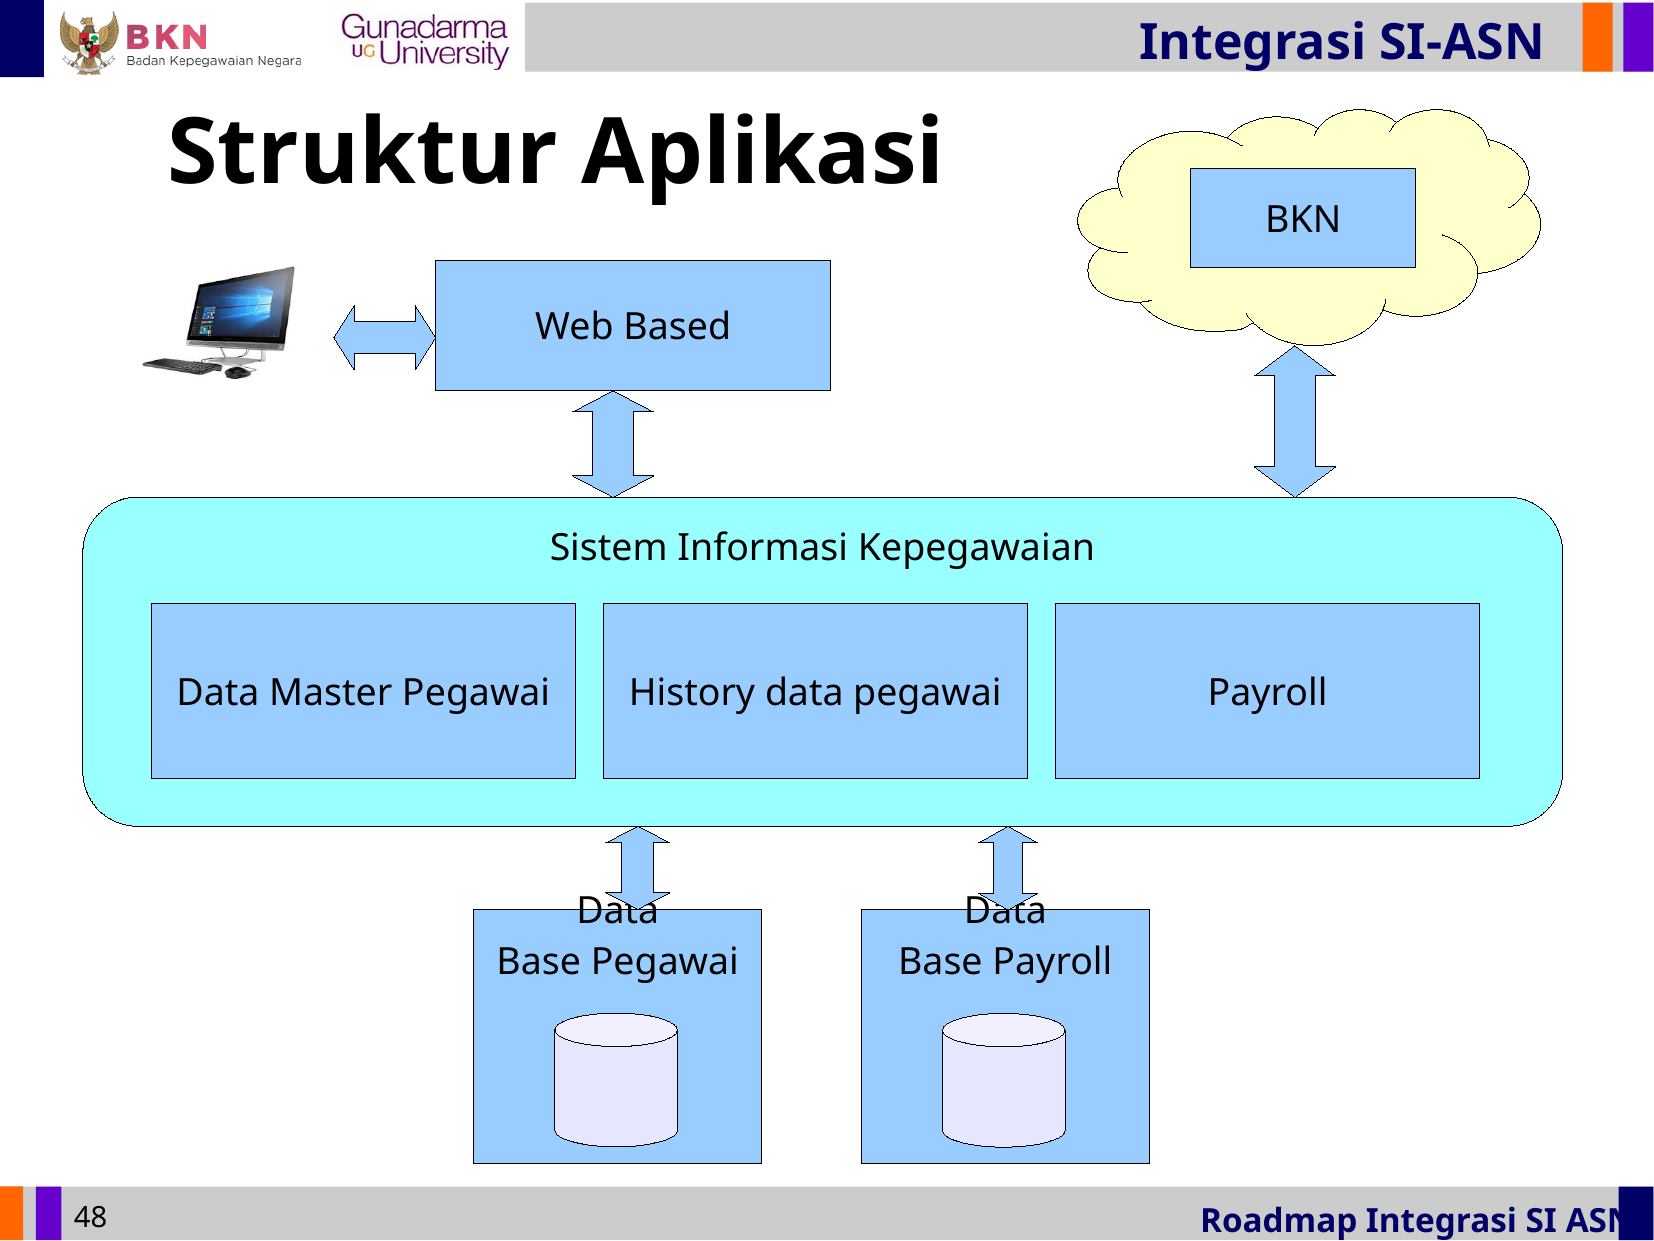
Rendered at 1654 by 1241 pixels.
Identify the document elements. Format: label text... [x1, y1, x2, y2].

text_box [942, 1031, 1066, 1148]
text_box BKN [1190, 168, 1416, 268]
text_box Sistem Tandatangan Digital [942, 1013, 1066, 1047]
text_box Data Master Pegawai [151, 603, 576, 779]
text_box Web Based [435, 260, 831, 391]
text_box Sistem Tandatangan Digital [554, 1013, 678, 1047]
text_box History data pegawai [603, 603, 1028, 779]
text_box [1077, 109, 1541, 498]
text_box Sistem Informasi Kepegawaian [82, 497, 1563, 827]
text_box [333, 305, 436, 370]
title Struktur Aplikasi [78, 84, 1035, 211]
picture [340, 0, 510, 70]
text_box [605, 826, 670, 910]
picture [124, 258, 310, 386]
text_box [554, 1030, 678, 1147]
picture [60, 11, 301, 75]
text_box Payroll [1055, 603, 1480, 779]
text_box [978, 826, 1038, 910]
text_box Data Base Pegawai [473, 909, 762, 1164]
text_box Data Base Payroll [861, 909, 1150, 1164]
text_box [572, 391, 654, 498]
